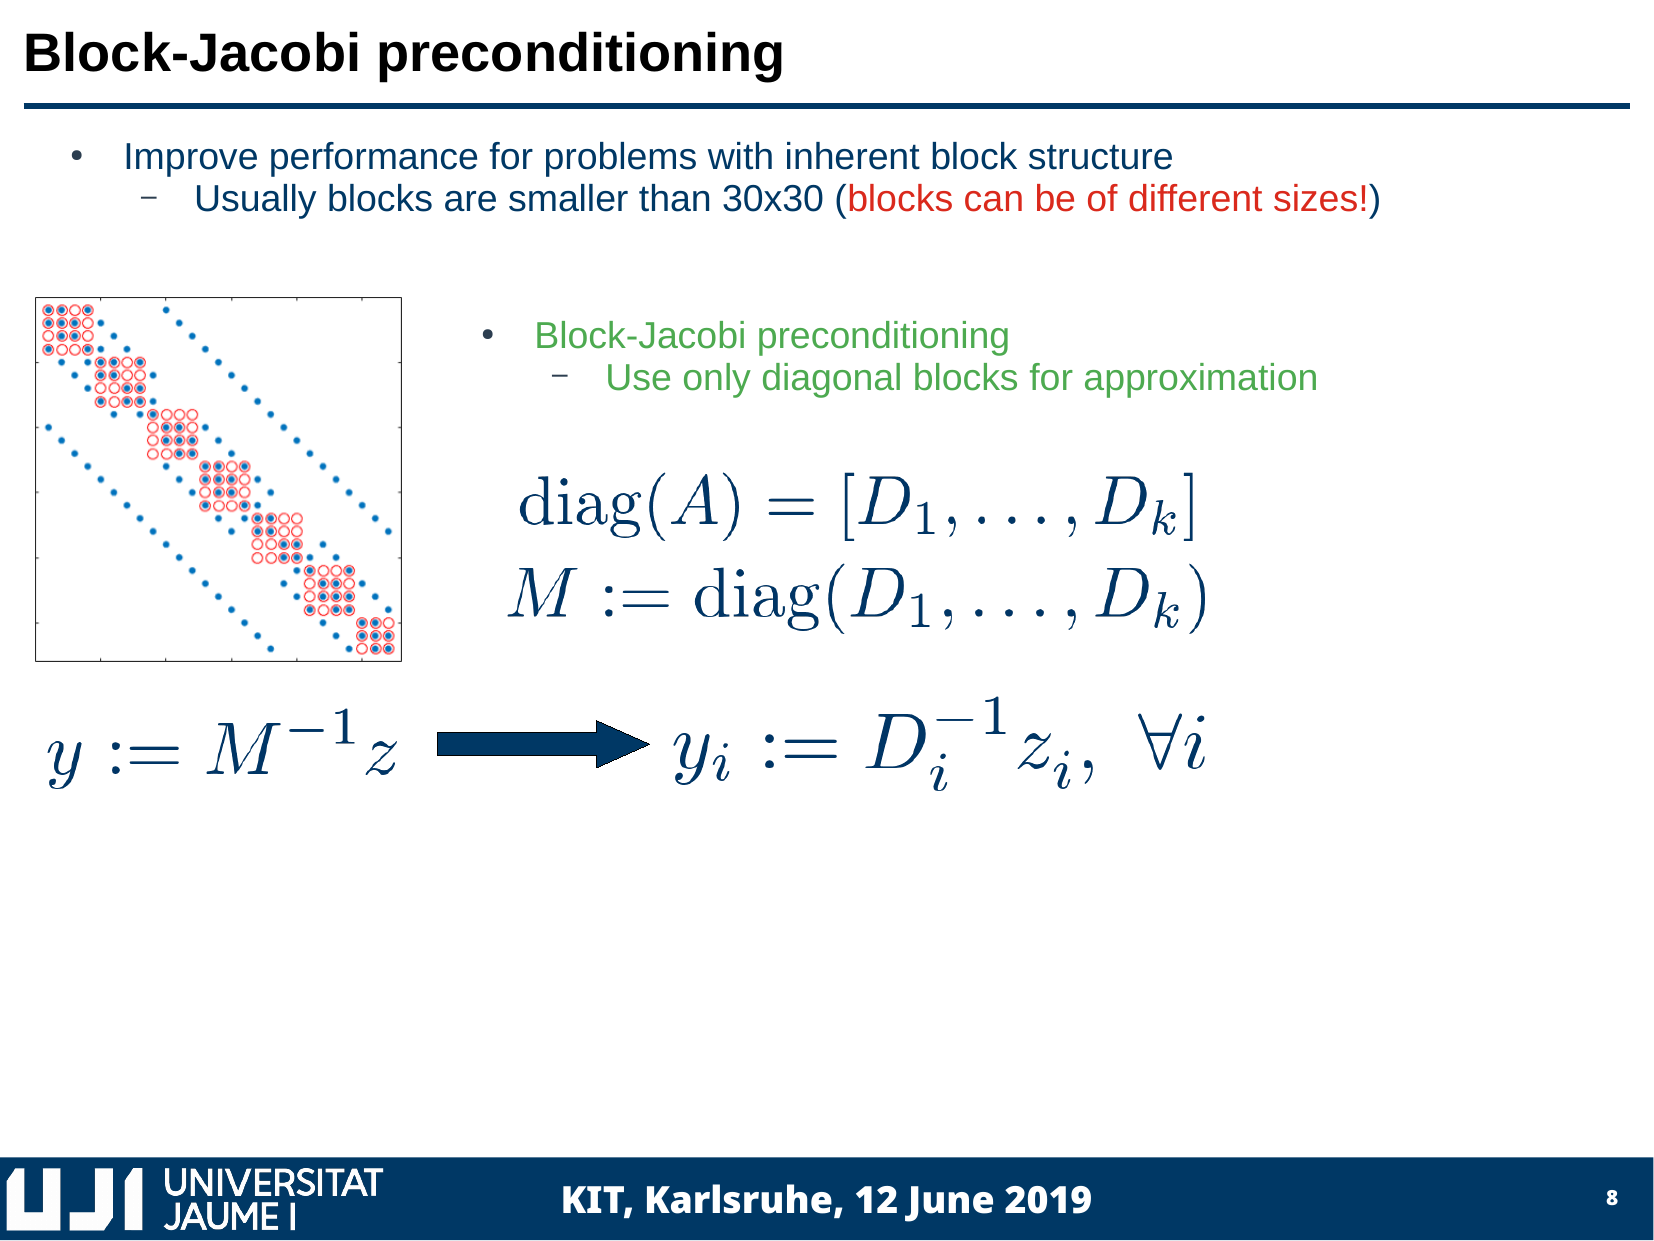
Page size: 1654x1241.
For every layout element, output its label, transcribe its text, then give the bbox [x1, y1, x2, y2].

text_box [437, 720, 650, 768]
title Block-Jacobi preconditioning [23, 0, 1630, 107]
picture [507, 563, 1205, 634]
picture [35, 297, 402, 662]
text_box Improve performance for problems with inherent block structure Usually blocks are smaller than 30x30 (blocks can be of different sizes!) [37, 128, 1583, 260]
text_box Block-Jacobi preconditioning Use only diagonal blocks for approximation [448, 307, 1424, 414]
picture [47, 708, 397, 789]
picture [673, 696, 1205, 791]
picture [519, 472, 1193, 541]
picture [0, 1158, 390, 1241]
